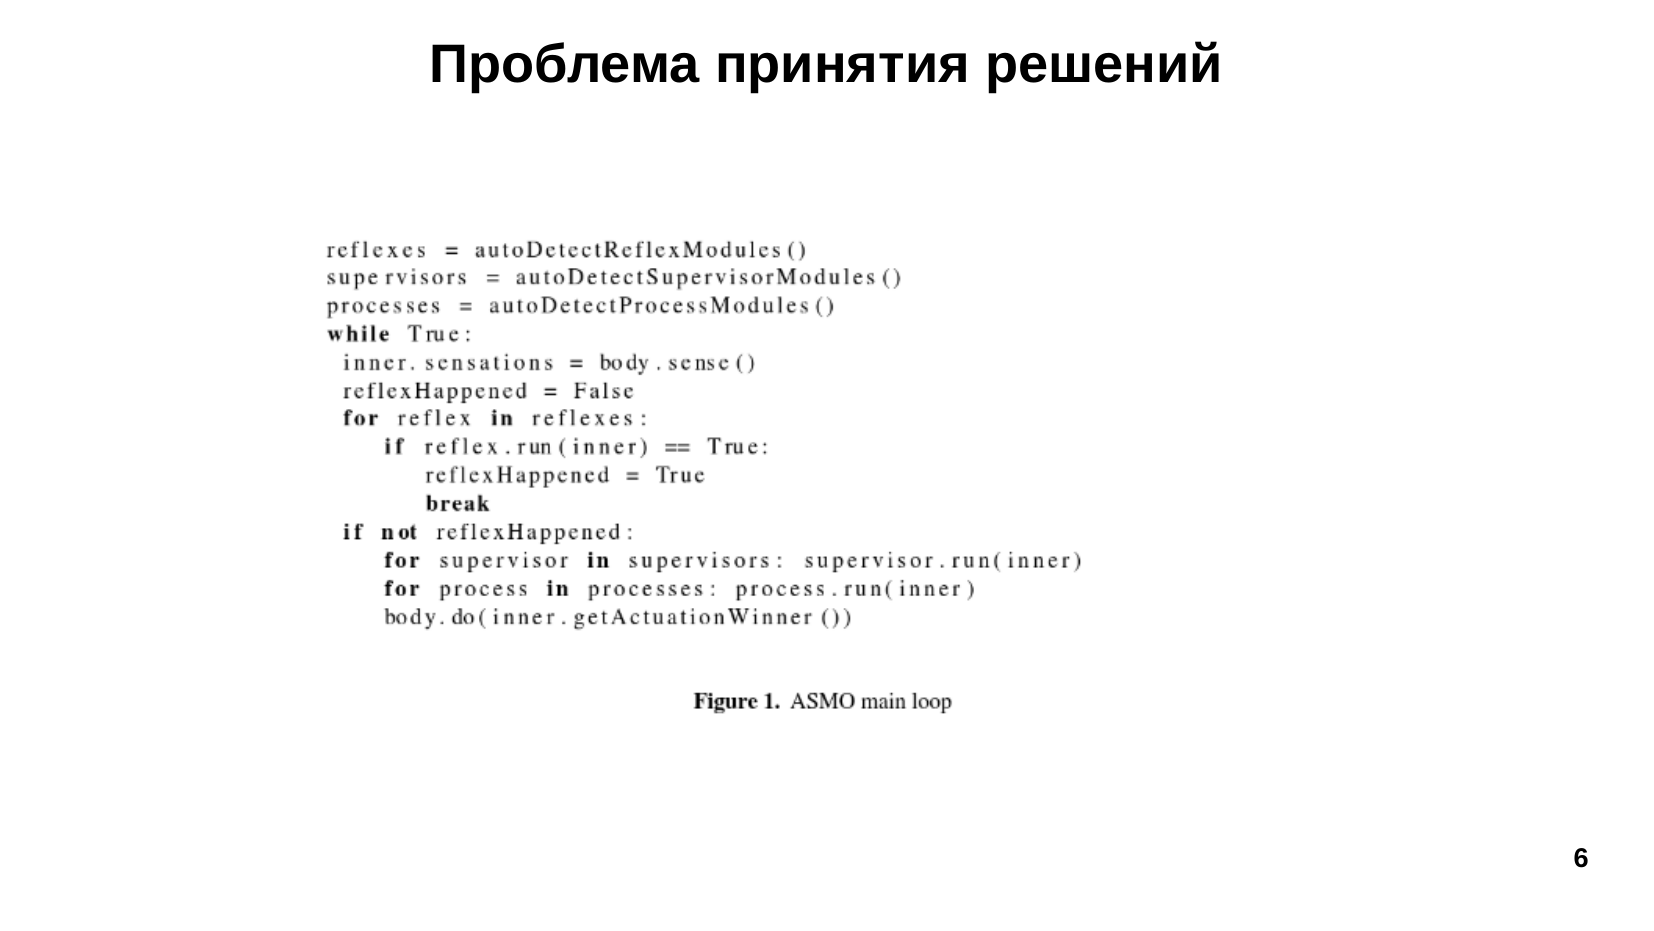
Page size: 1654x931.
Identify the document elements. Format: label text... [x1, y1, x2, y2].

picture [284, 184, 1373, 748]
text_box 6 [1558, 835, 1613, 881]
title Проблема принятия решений [82, 0, 1571, 299]
